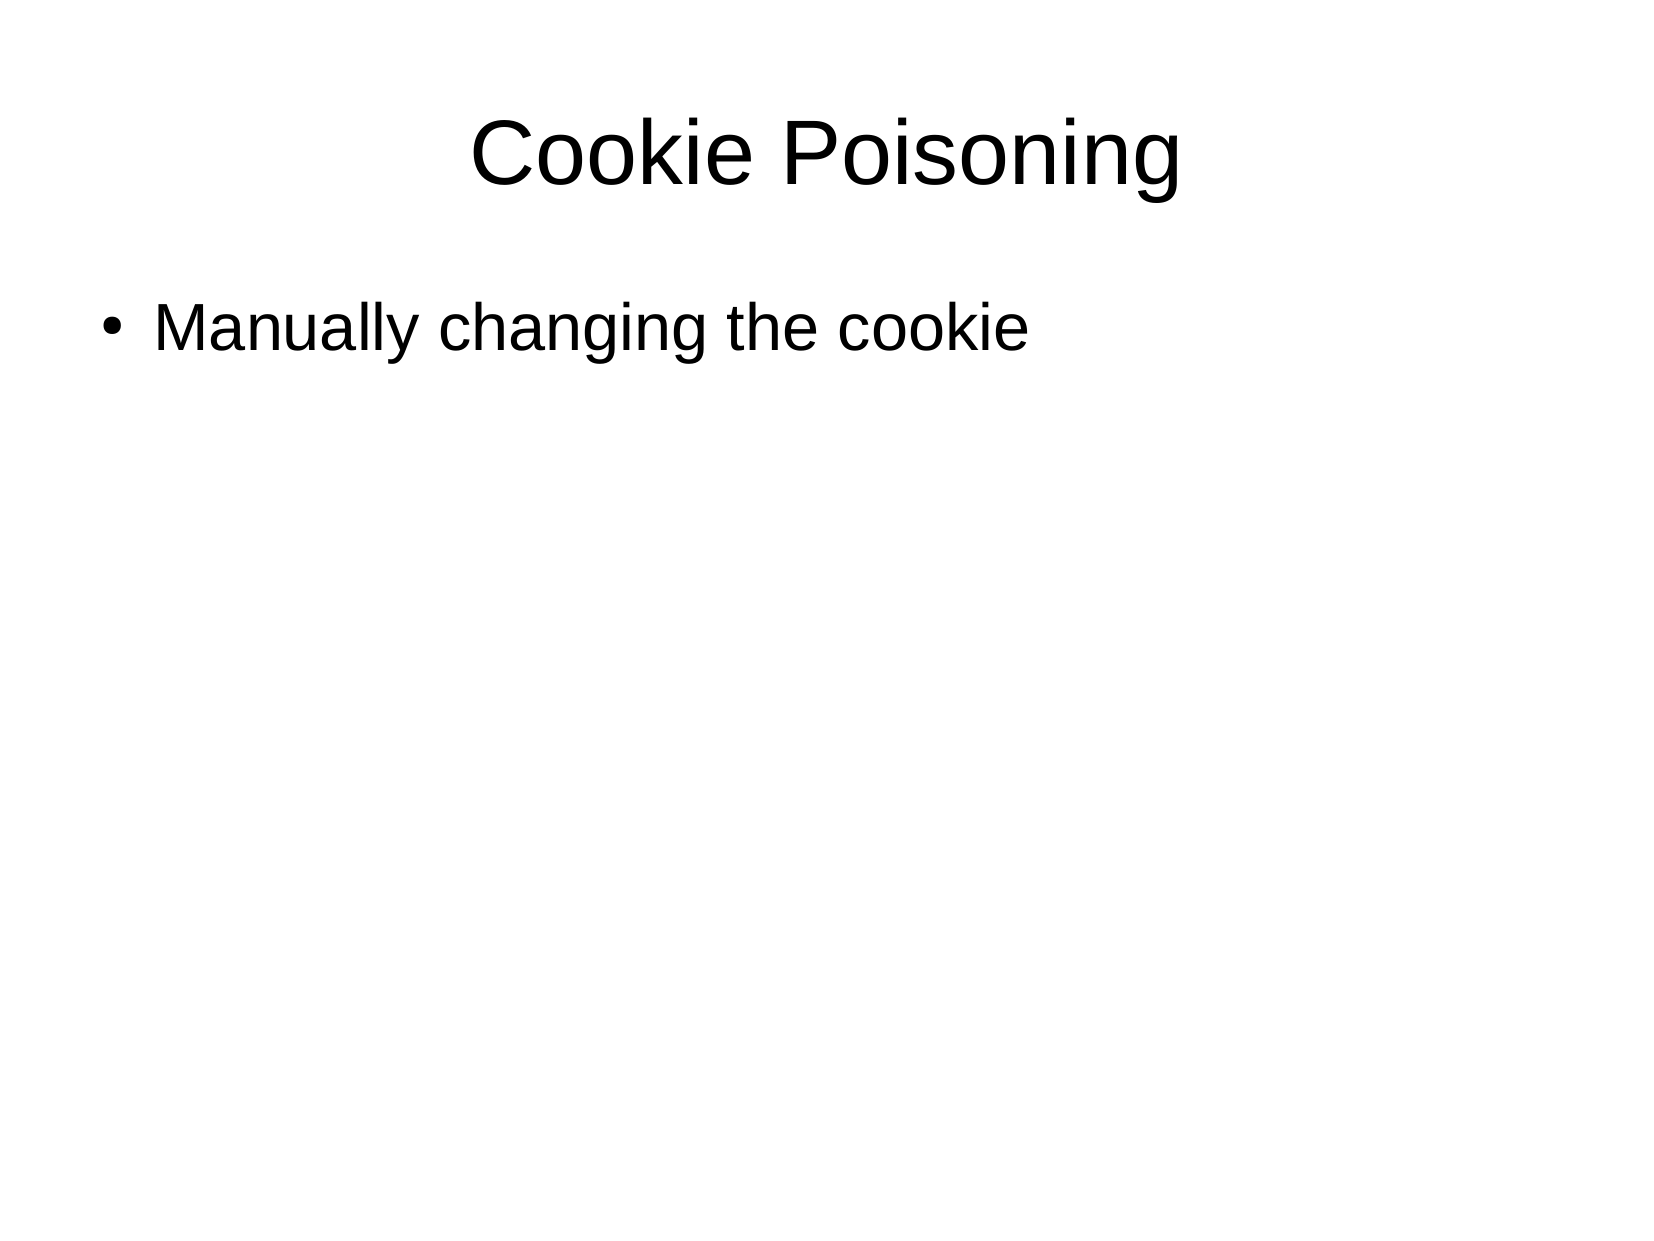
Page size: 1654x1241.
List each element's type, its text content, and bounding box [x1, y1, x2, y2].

list Manually changing the cookie [82, 290, 1571, 1010]
title Cookie Poisoning [82, 49, 1571, 257]
